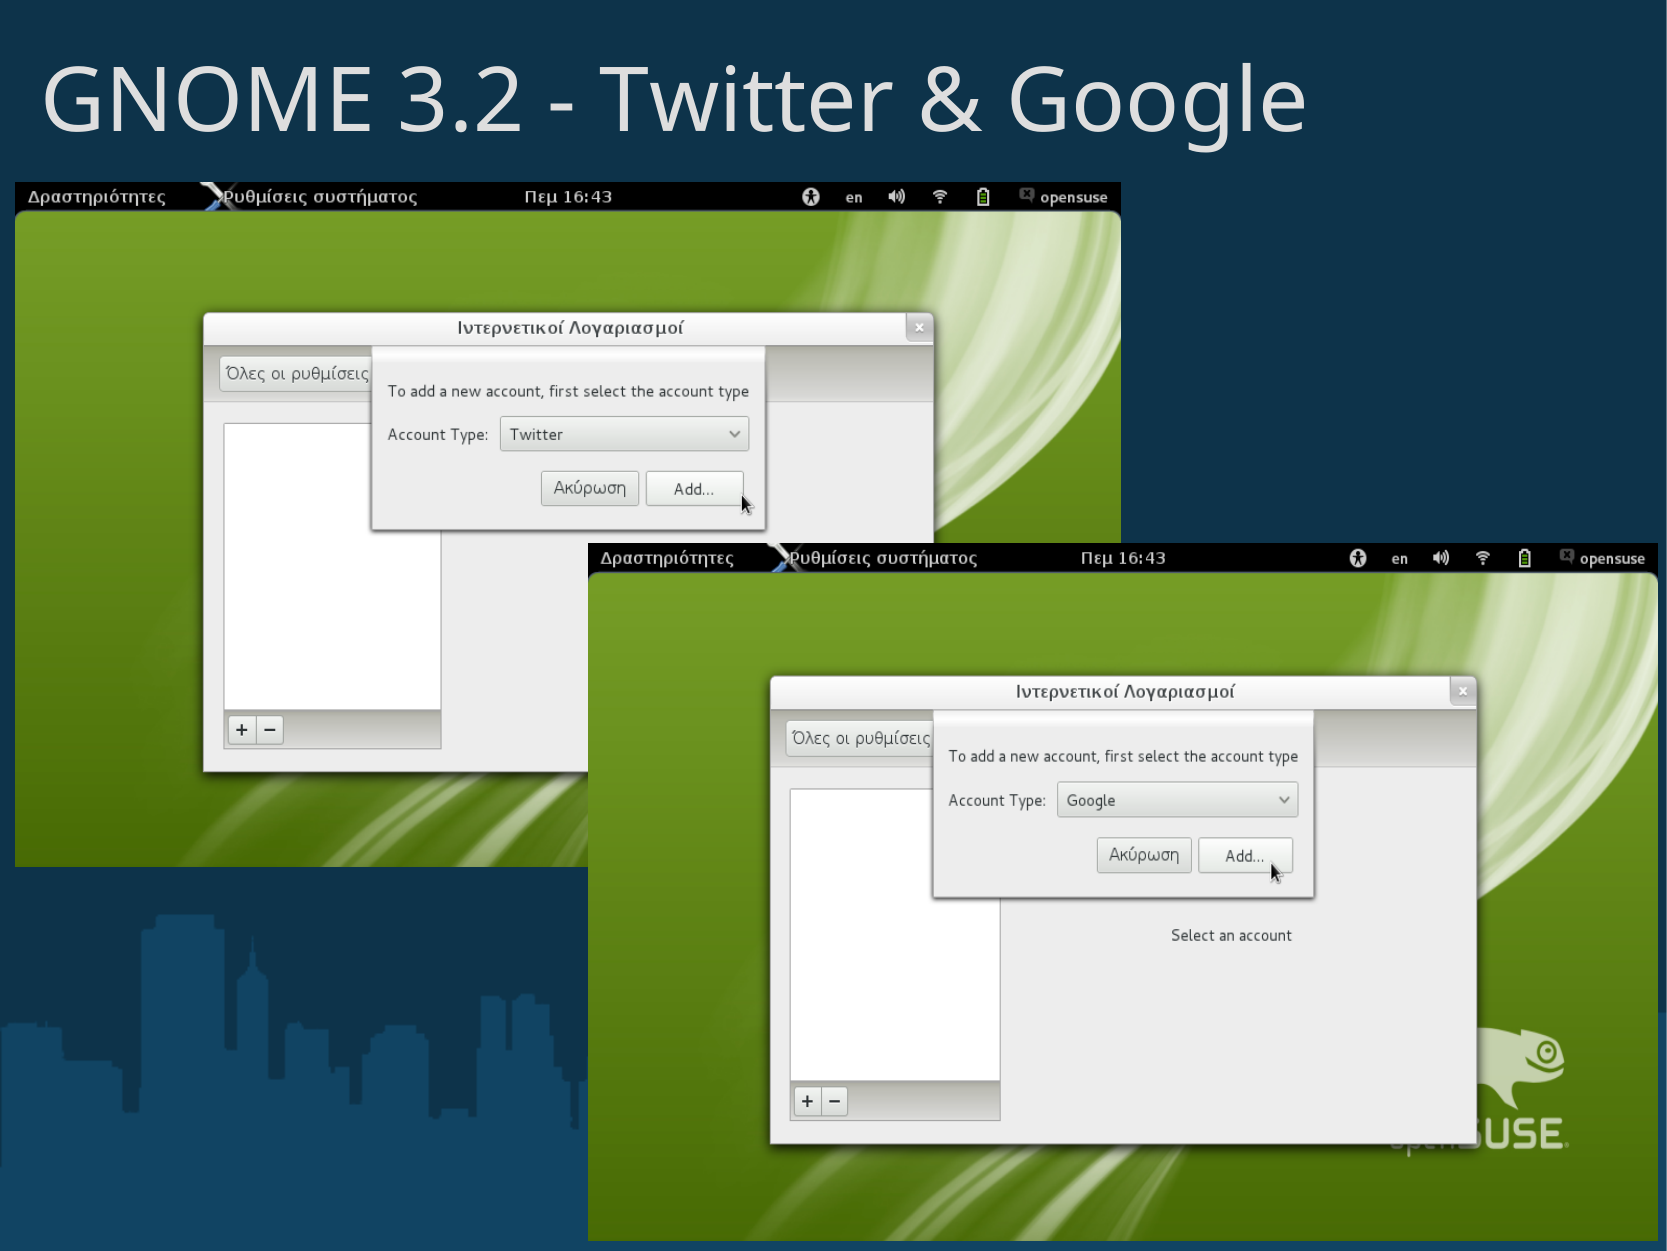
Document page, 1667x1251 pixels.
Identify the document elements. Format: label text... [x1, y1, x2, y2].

picture [0, 0, 1667, 1251]
title GNOME 3.2 - Twitter & Google [40, 50, 1627, 201]
